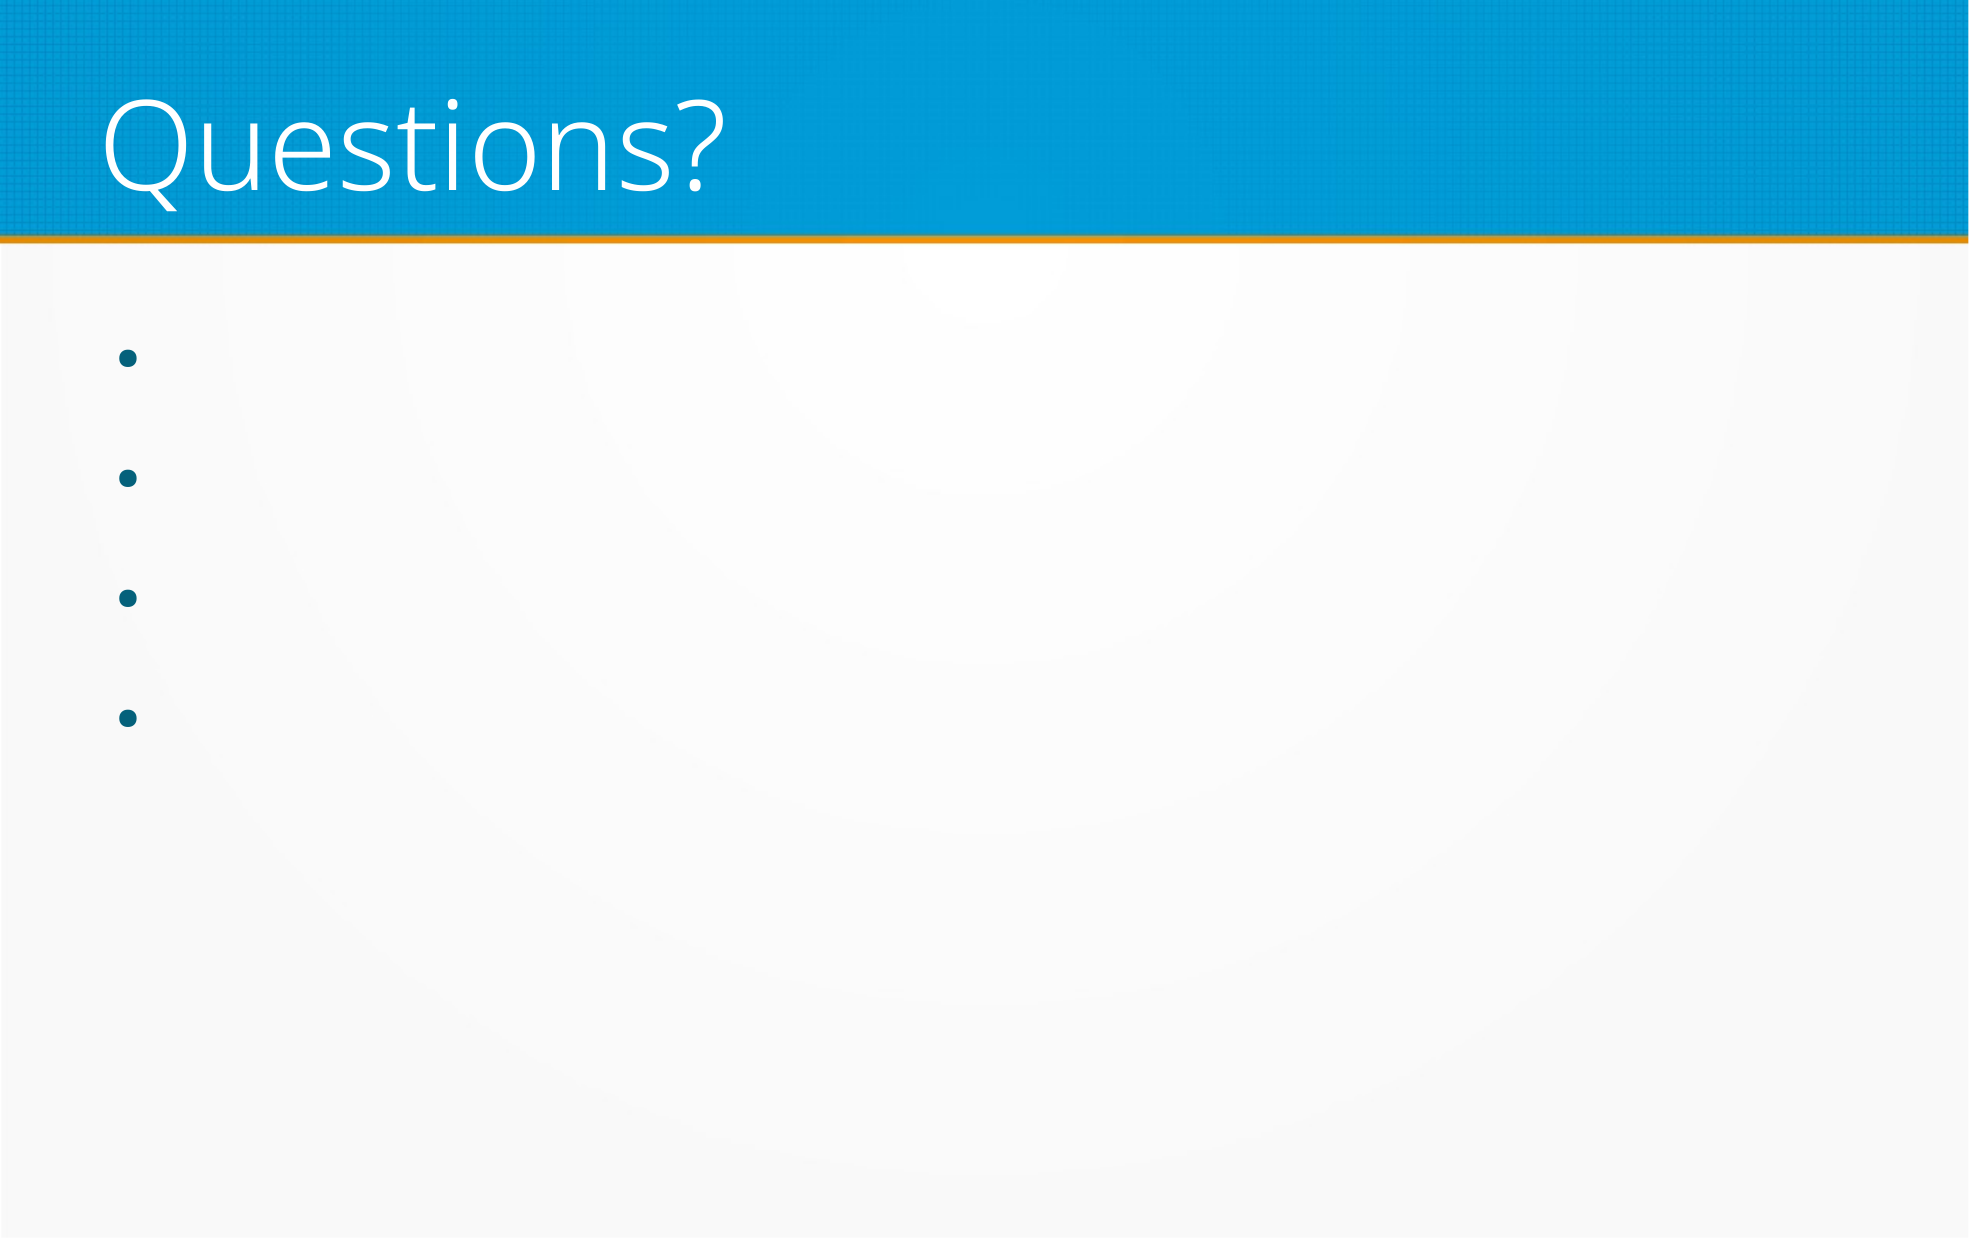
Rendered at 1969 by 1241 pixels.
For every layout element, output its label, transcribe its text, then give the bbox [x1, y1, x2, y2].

title Questions? [98, 19, 1870, 227]
list [98, 315, 1861, 1081]
picture [0, 233, 1969, 1241]
